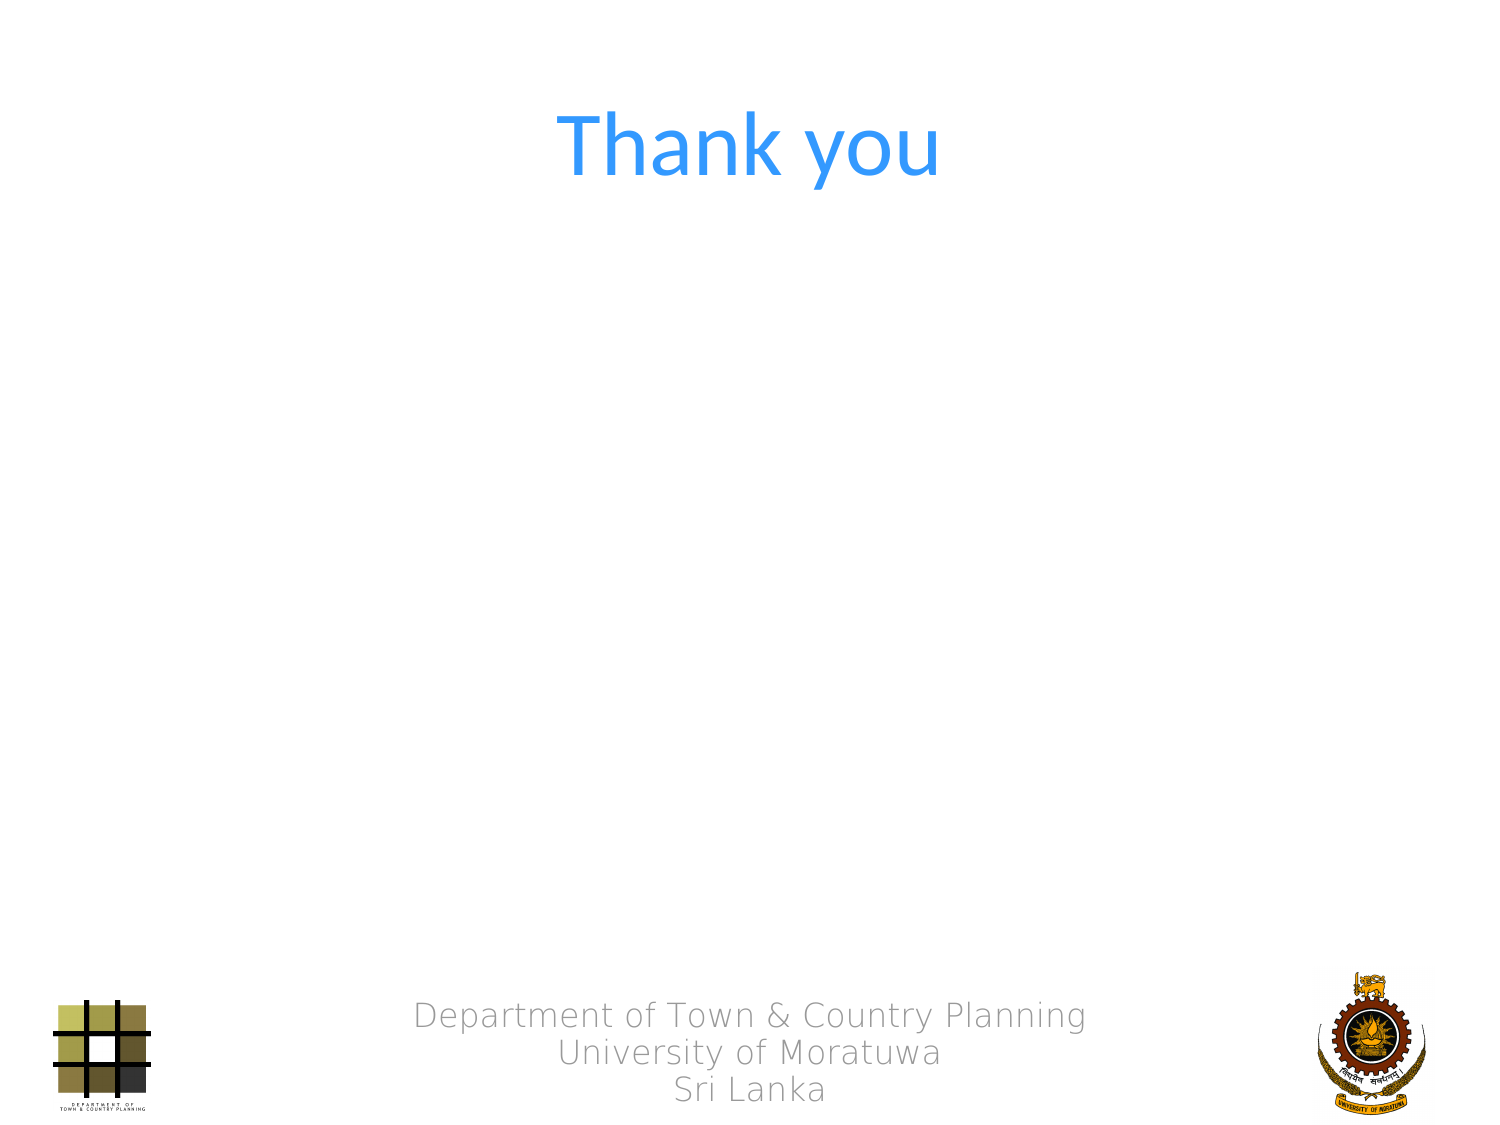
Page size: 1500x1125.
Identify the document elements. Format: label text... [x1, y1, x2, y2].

picture [53, 1000, 151, 1111]
picture [1312, 966, 1435, 1125]
title Thank you [75, 21, 1425, 257]
